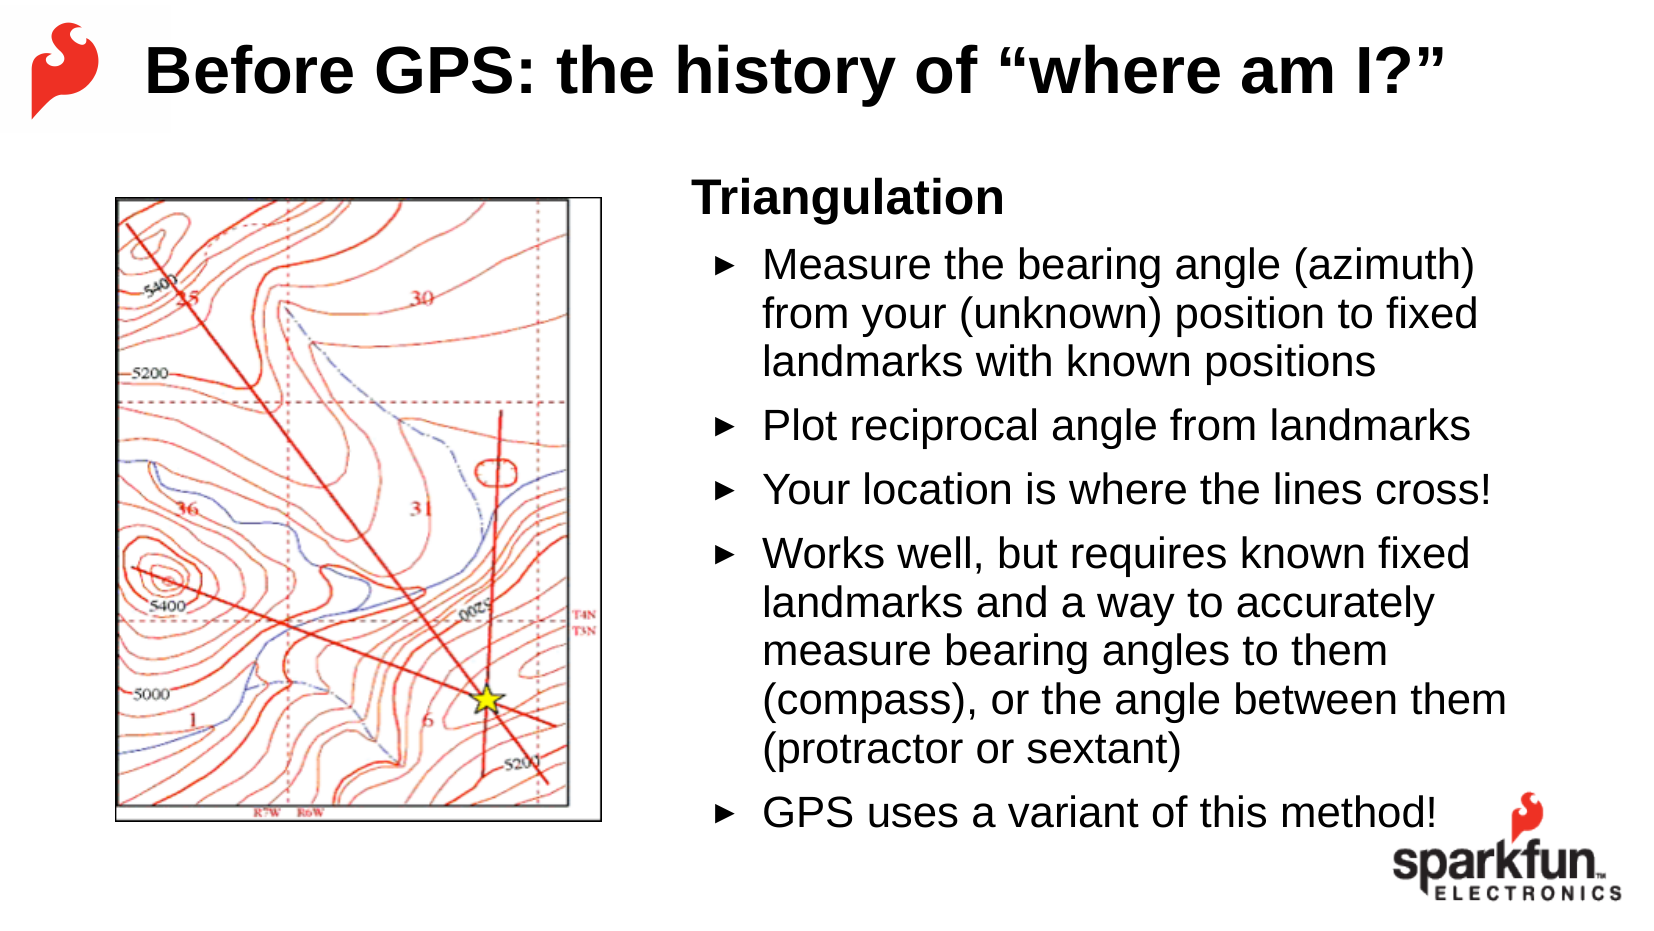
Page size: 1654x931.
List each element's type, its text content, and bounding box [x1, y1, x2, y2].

list Triangulation Measure the bearing angle (azimuth) from your (unknown) position to fixed landmarks with known positions Plot reciprocal angle from landmarks Your location is where the lines cross! Works well, but requires known fixed landmarks and a way to accurately measure bearing angles to them (compass), or the angle between them (protractor or sextant) GPS uses a variant of this method! [620, 169, 1571, 931]
picture [1571, 749, 1651, 926]
picture [115, 197, 602, 822]
picture [0, 5, 171, 133]
title Before GPS: the history of “where am I?” [144, 33, 1509, 109]
